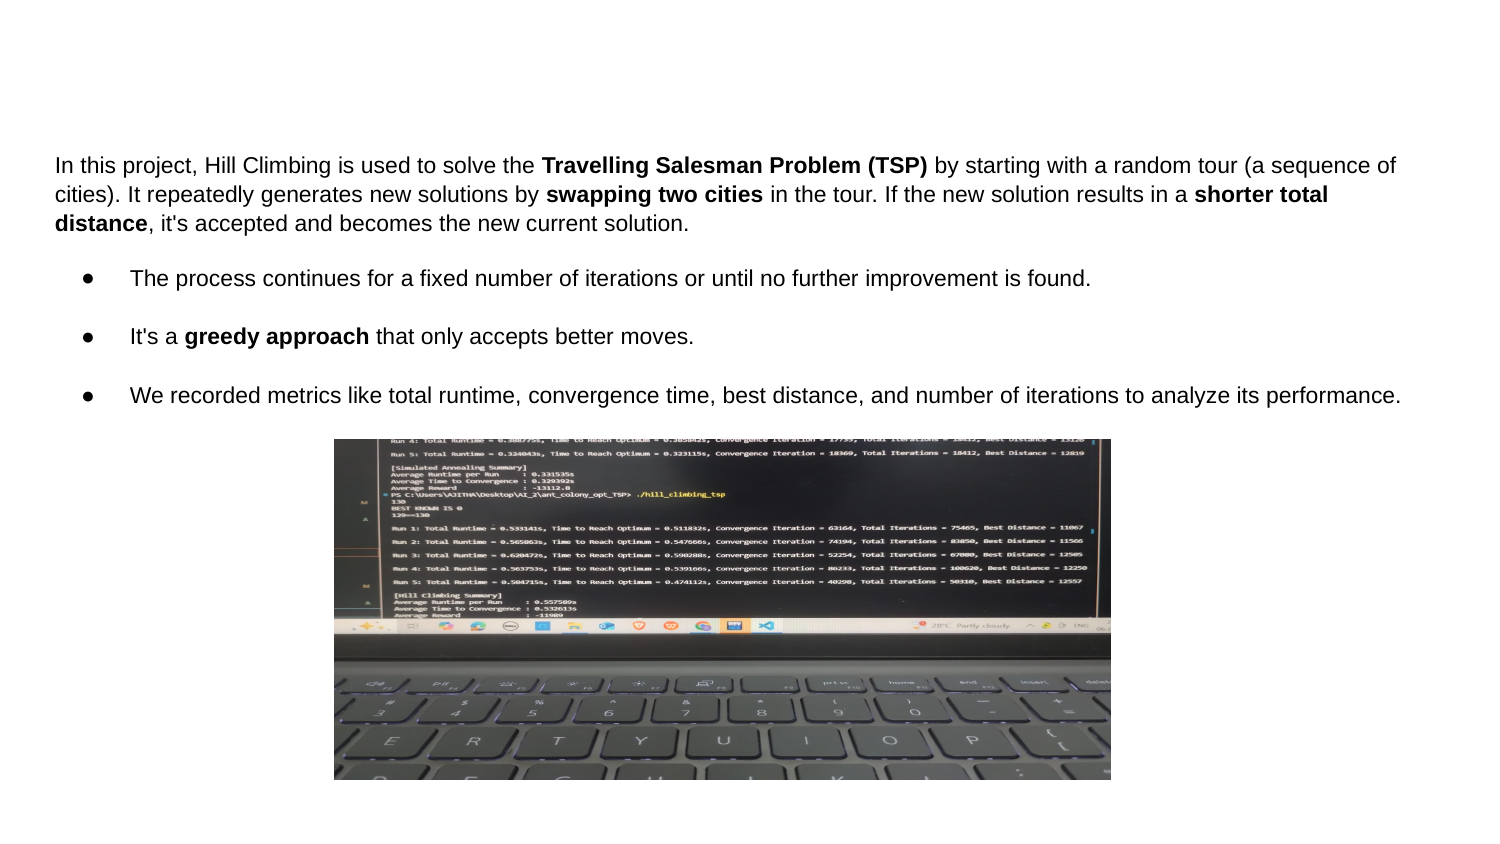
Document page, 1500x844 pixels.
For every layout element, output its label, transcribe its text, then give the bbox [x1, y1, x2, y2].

picture [334, 439, 1111, 780]
list In this project, Hill Climbing is used to solve the Travelling Salesman Problem (TSP) by starting with a random tour (a sequence of cities). It repeatedly generates new solutions by swapping two cities in the tour. If the new solution results in a shorter total distance, it's accepted and becomes the new current solution. The process continues for a fixed number of iterations or until no further improvement is found. It's a greedy approach that only accepts better moves. We recorded metrics like total runtime, convergence time, best distance, and number of iterations to analyze its performance. [39, 133, 1438, 695]
